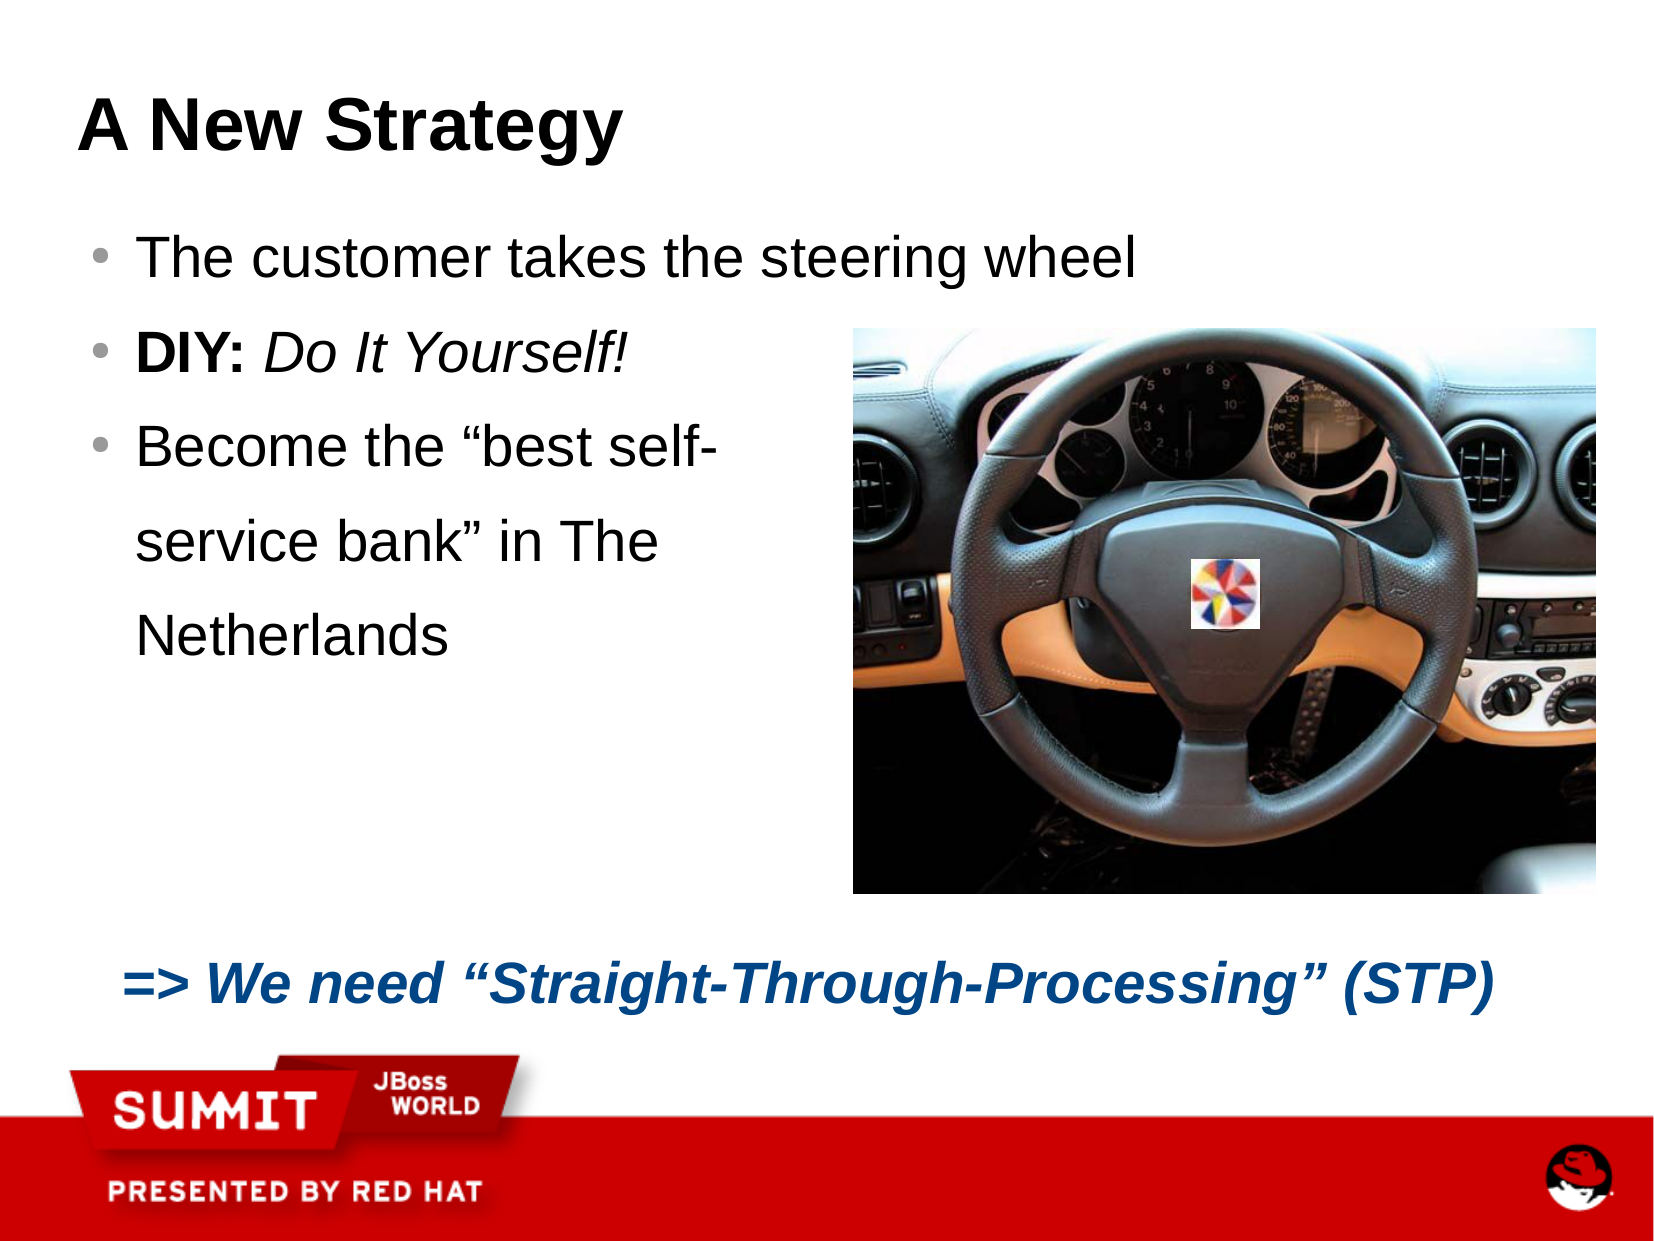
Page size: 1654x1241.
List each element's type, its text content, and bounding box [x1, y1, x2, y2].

picture [853, 328, 1596, 894]
title A New Strategy [76, 45, 1565, 204]
text_box => We need “Straight-Through-Processing” (STP) [61, 950, 1531, 1018]
list The customer takes the steering wheel DIY: Do It Yourself! Become the “best self- service bank” in The Netherlands [75, 225, 1576, 826]
picture [0, 1043, 1654, 1241]
